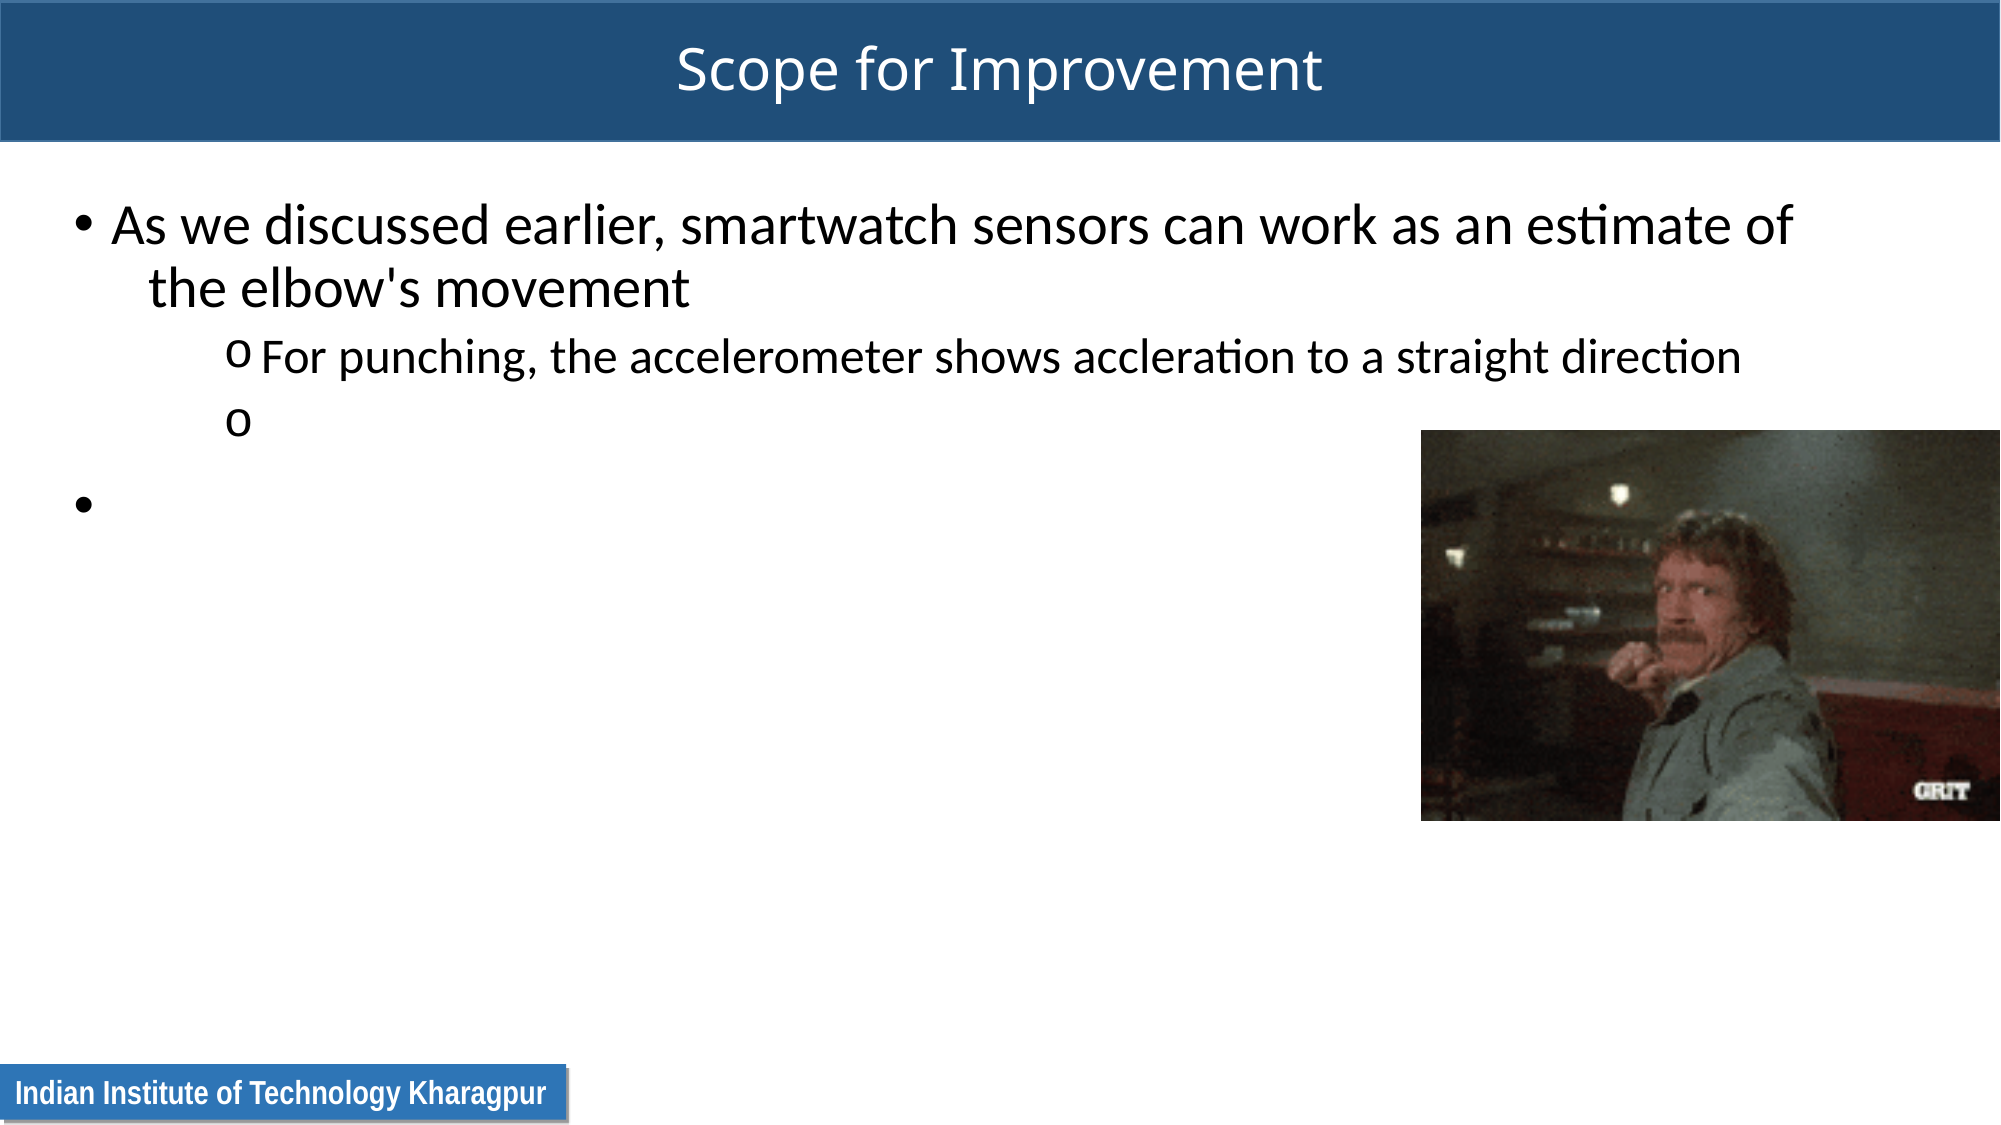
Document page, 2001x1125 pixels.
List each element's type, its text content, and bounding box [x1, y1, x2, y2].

title Scope for Improvement [0, 1, 2000, 141]
list As we discussed earlier, smartwatch sensors can work as an estimate of the elbow's movement For punching, the accelerometer shows accleration to a straight direction [58, 186, 1954, 1065]
picture [1421, 430, 2000, 821]
